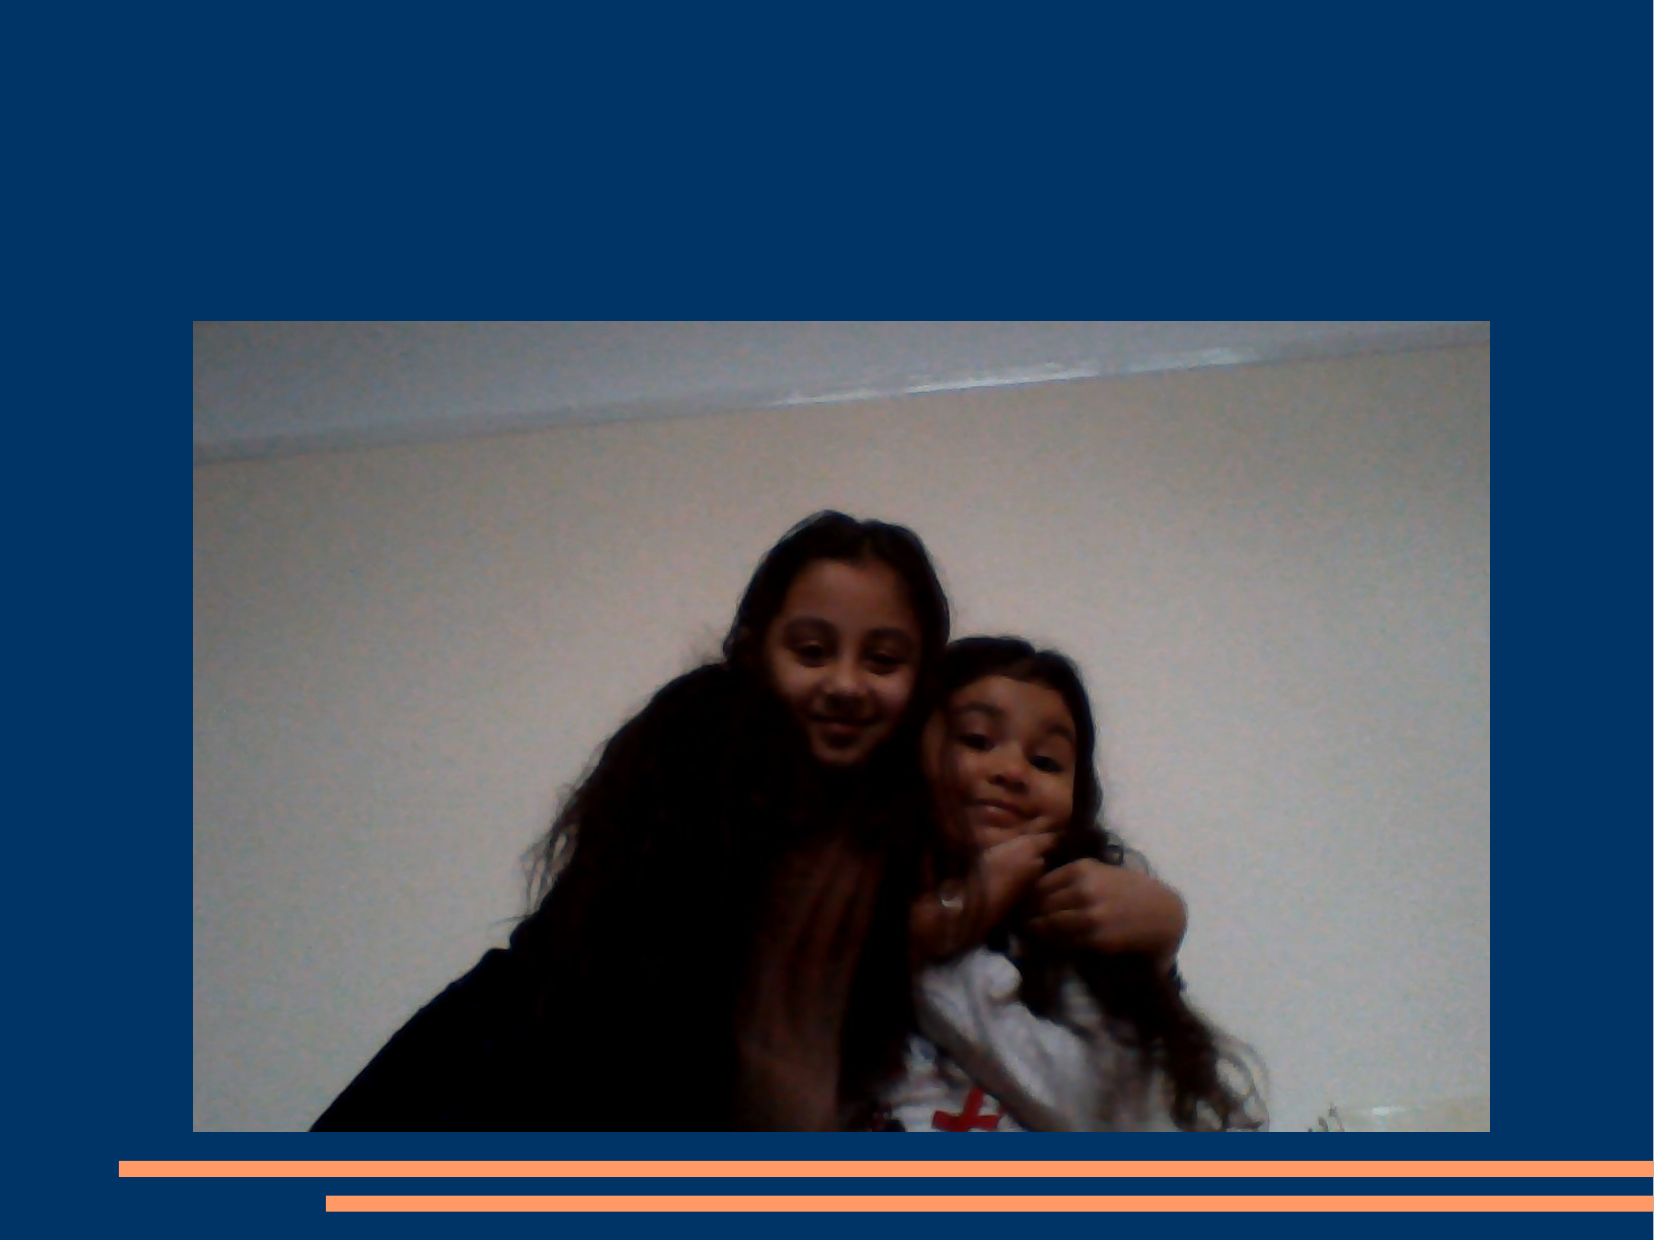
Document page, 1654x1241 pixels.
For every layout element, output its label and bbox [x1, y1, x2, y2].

picture [193, 321, 1490, 1132]
